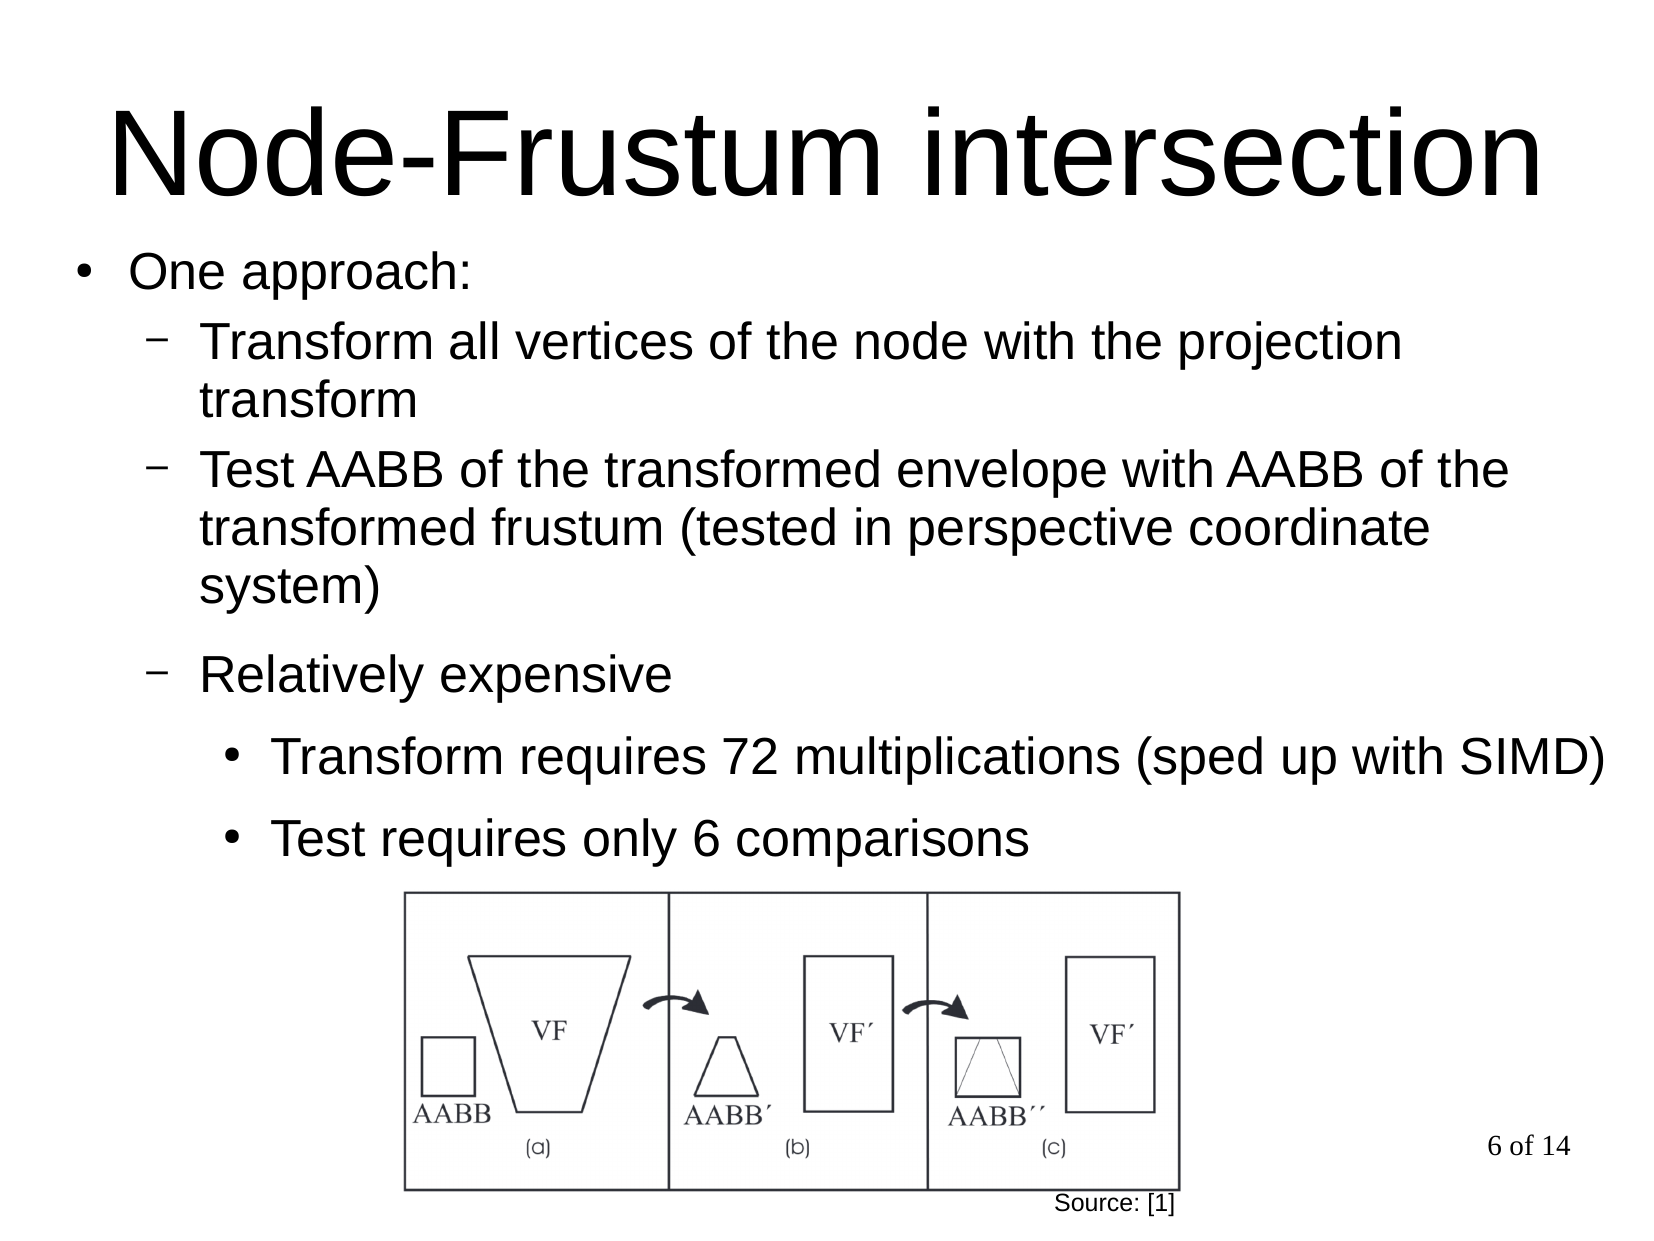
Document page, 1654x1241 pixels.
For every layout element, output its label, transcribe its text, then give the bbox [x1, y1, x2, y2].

picture [401, 889, 1182, 1193]
list One approach: Transform all vertices of the node with the projection transform Test AABB of the transformed envelope with AABB of the transformed frustum (tested in perspective coordinate system) Relatively expensive Transform requires 72 multiplications (sped up with SIMD) Test requires only 6 comparisons [57, 242, 1629, 962]
title Node-Frustum intersection [82, 49, 1571, 242]
text_box Source: [1] [1039, 1181, 1252, 1238]
